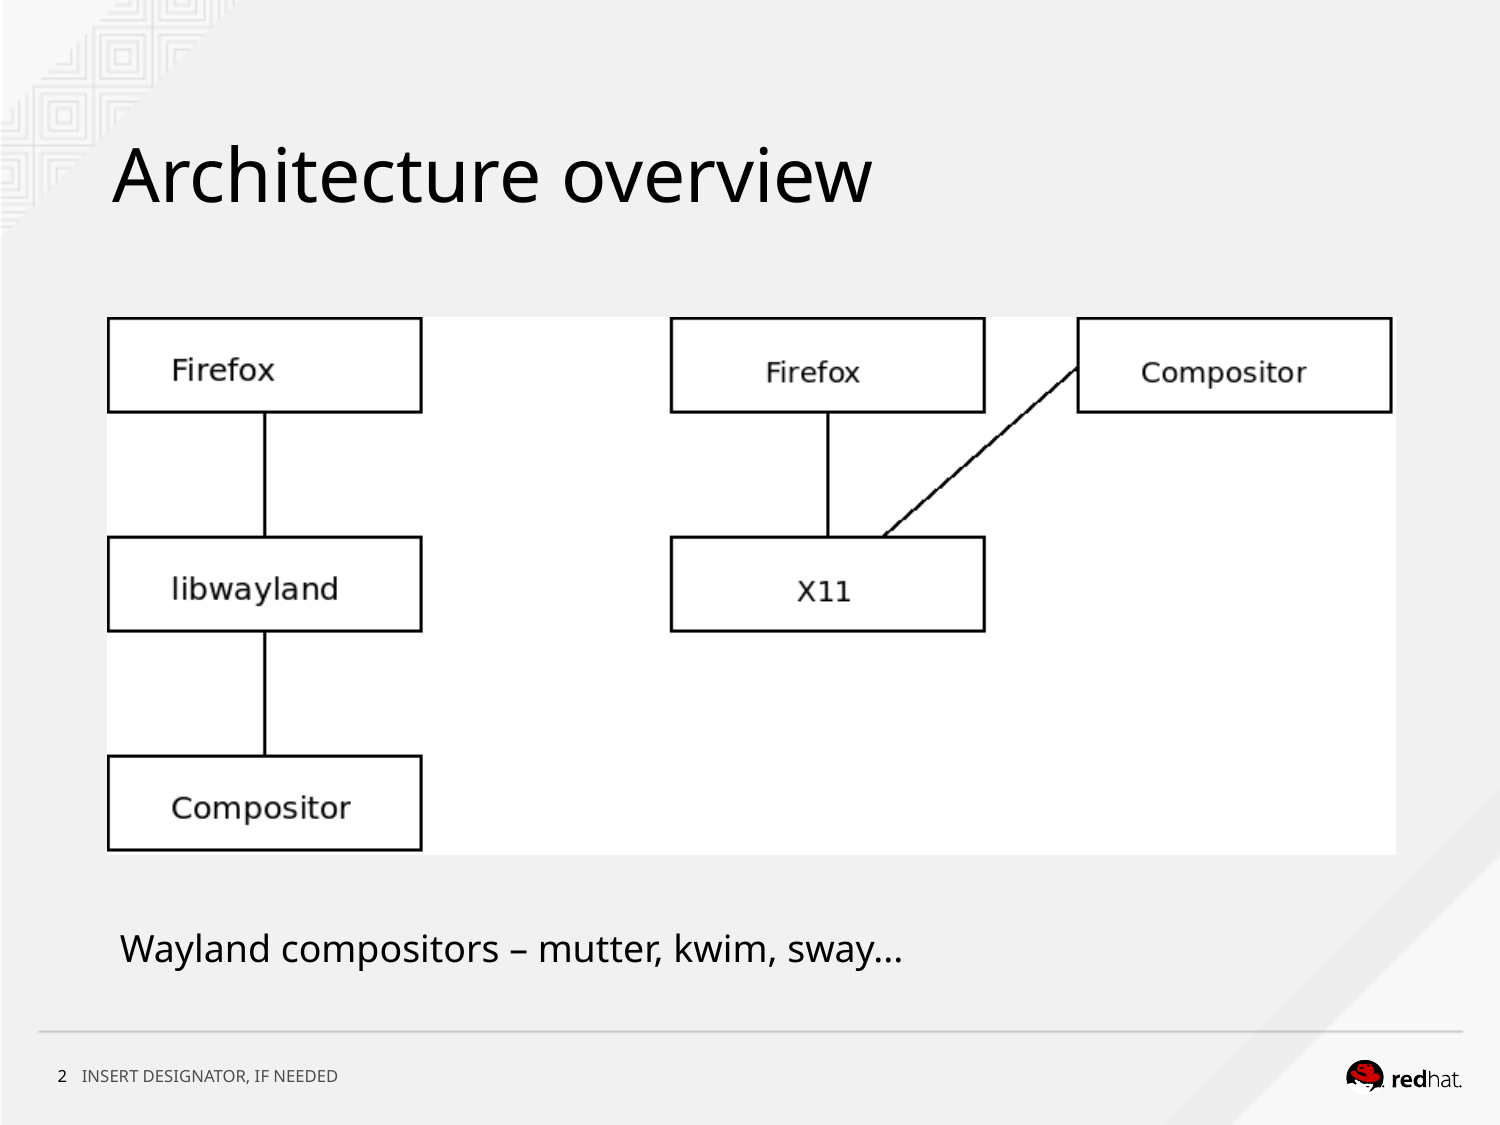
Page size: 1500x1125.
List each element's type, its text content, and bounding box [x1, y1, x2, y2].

title Architecture overview [112, 0, 1388, 225]
picture [0, 0, 1500, 1125]
text_box Wayland compositors – mutter, kwim, sway... [105, 915, 997, 974]
